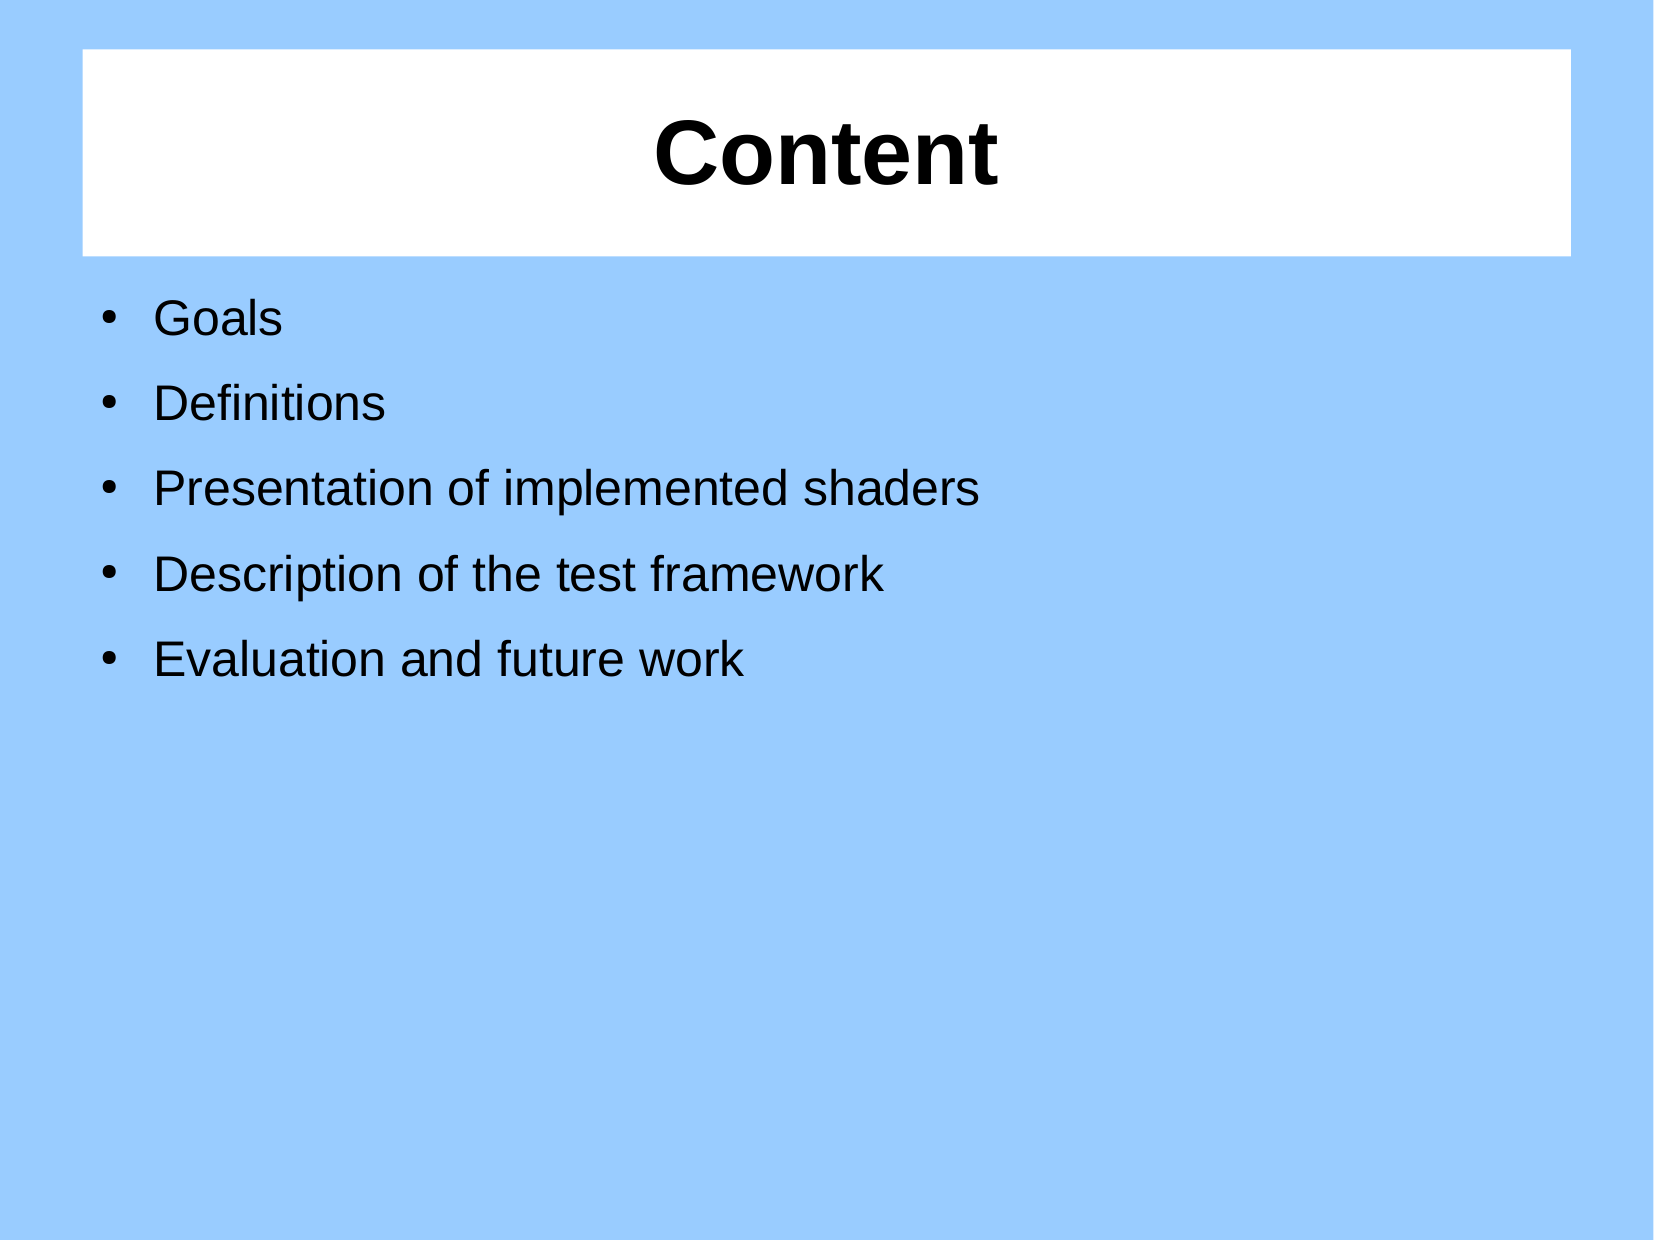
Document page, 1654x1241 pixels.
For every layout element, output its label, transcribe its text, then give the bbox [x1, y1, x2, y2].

title Content [82, 49, 1571, 257]
list Goals Definitions Presentation of implemented shaders Description of the test framework Evaluation and future work [82, 290, 1571, 1170]
